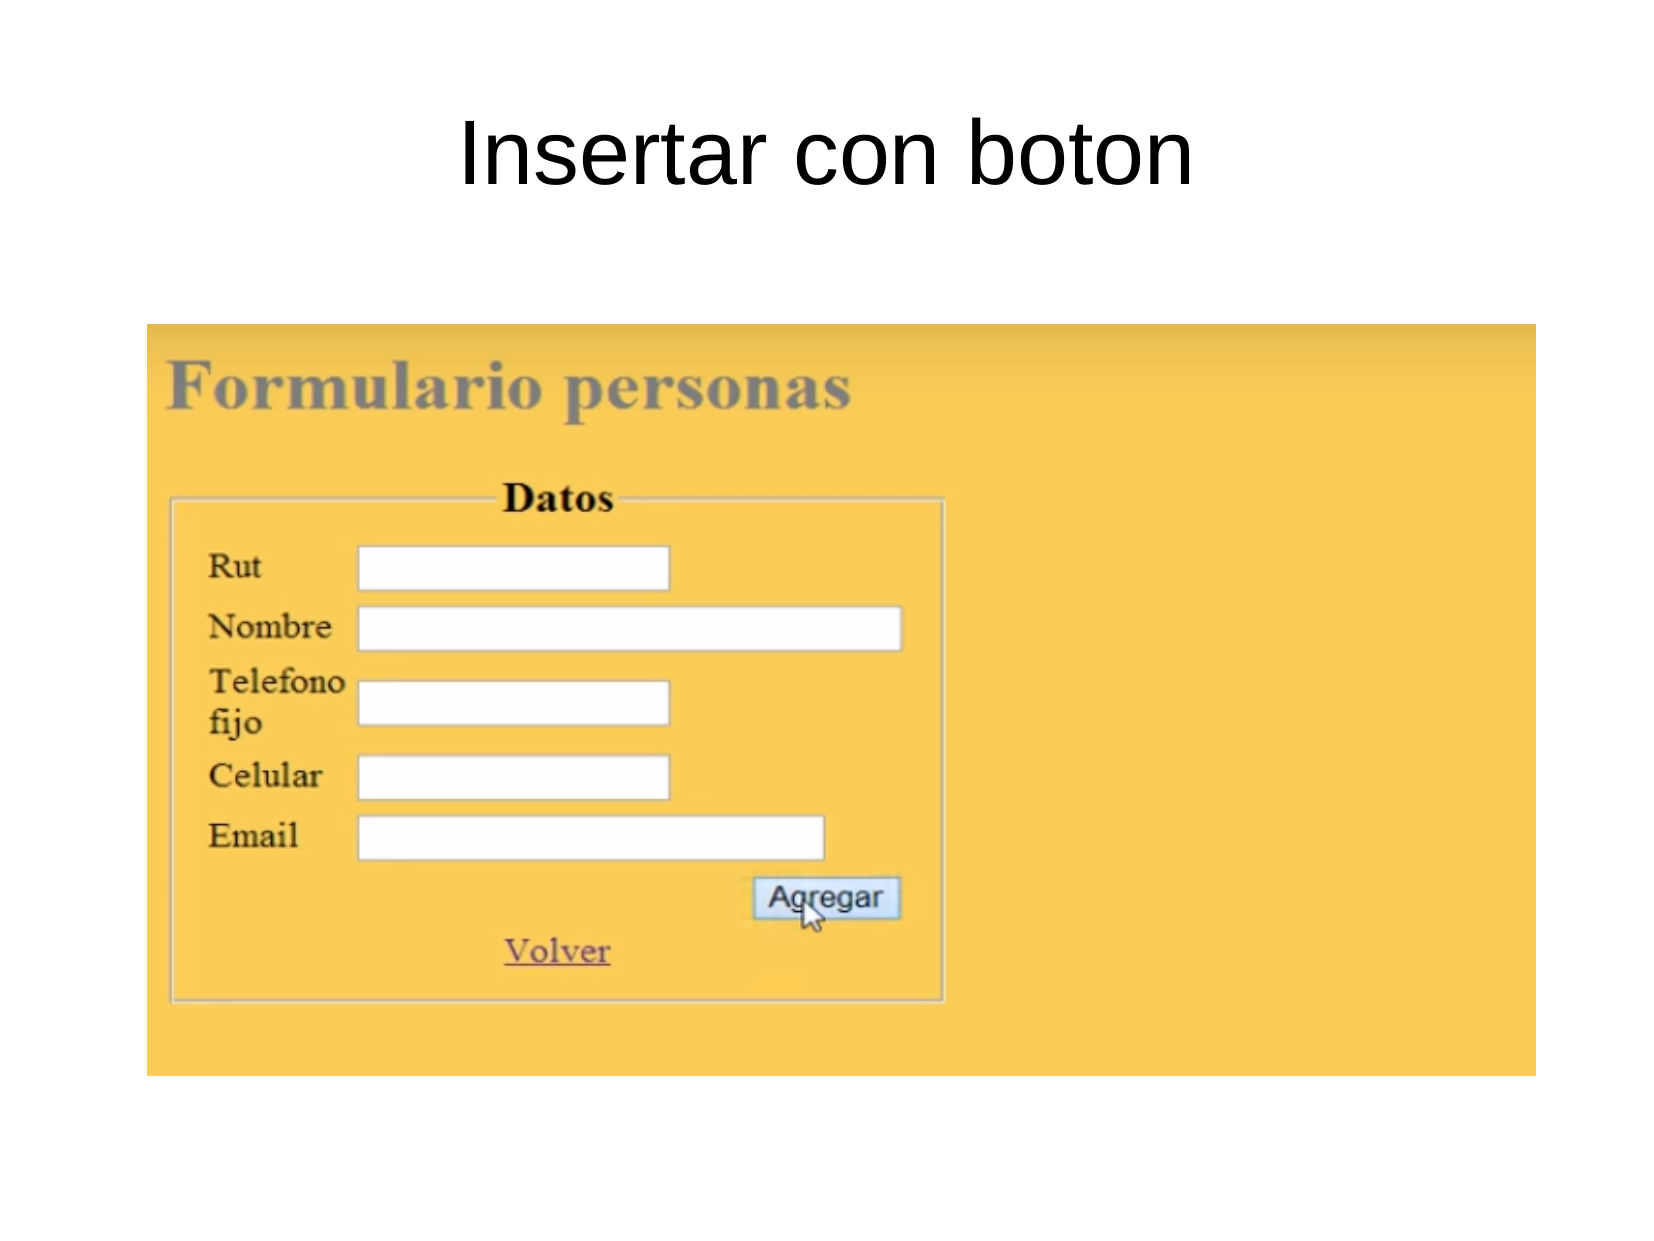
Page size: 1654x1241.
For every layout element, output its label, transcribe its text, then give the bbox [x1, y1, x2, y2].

title Insertar con boton [82, 49, 1571, 257]
picture [147, 324, 1536, 1076]
